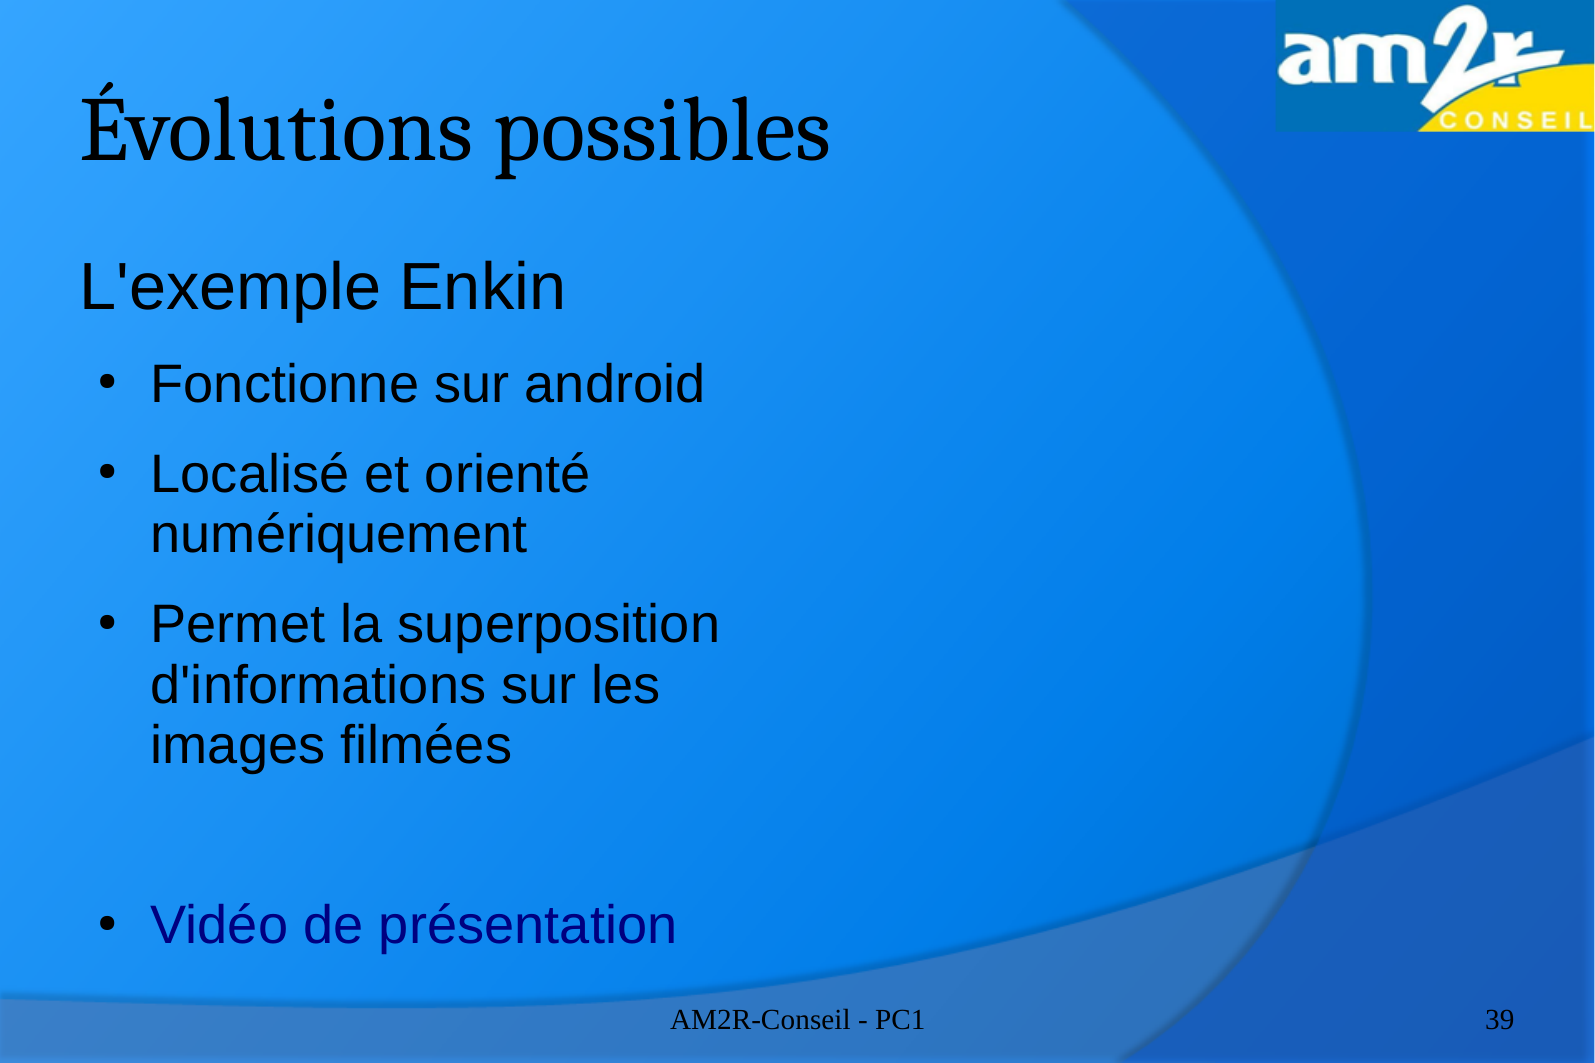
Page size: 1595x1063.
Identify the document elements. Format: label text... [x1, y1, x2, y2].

picture [0, 0, 1595, 1063]
list L'exemple Enkin Fonctionne sur android Localisé et orienté numériquement Permet la superposition d'informations sur les images filmées Vidéo de présentation [79, 248, 780, 975]
title Évolutions possibles [79, 42, 1152, 220]
